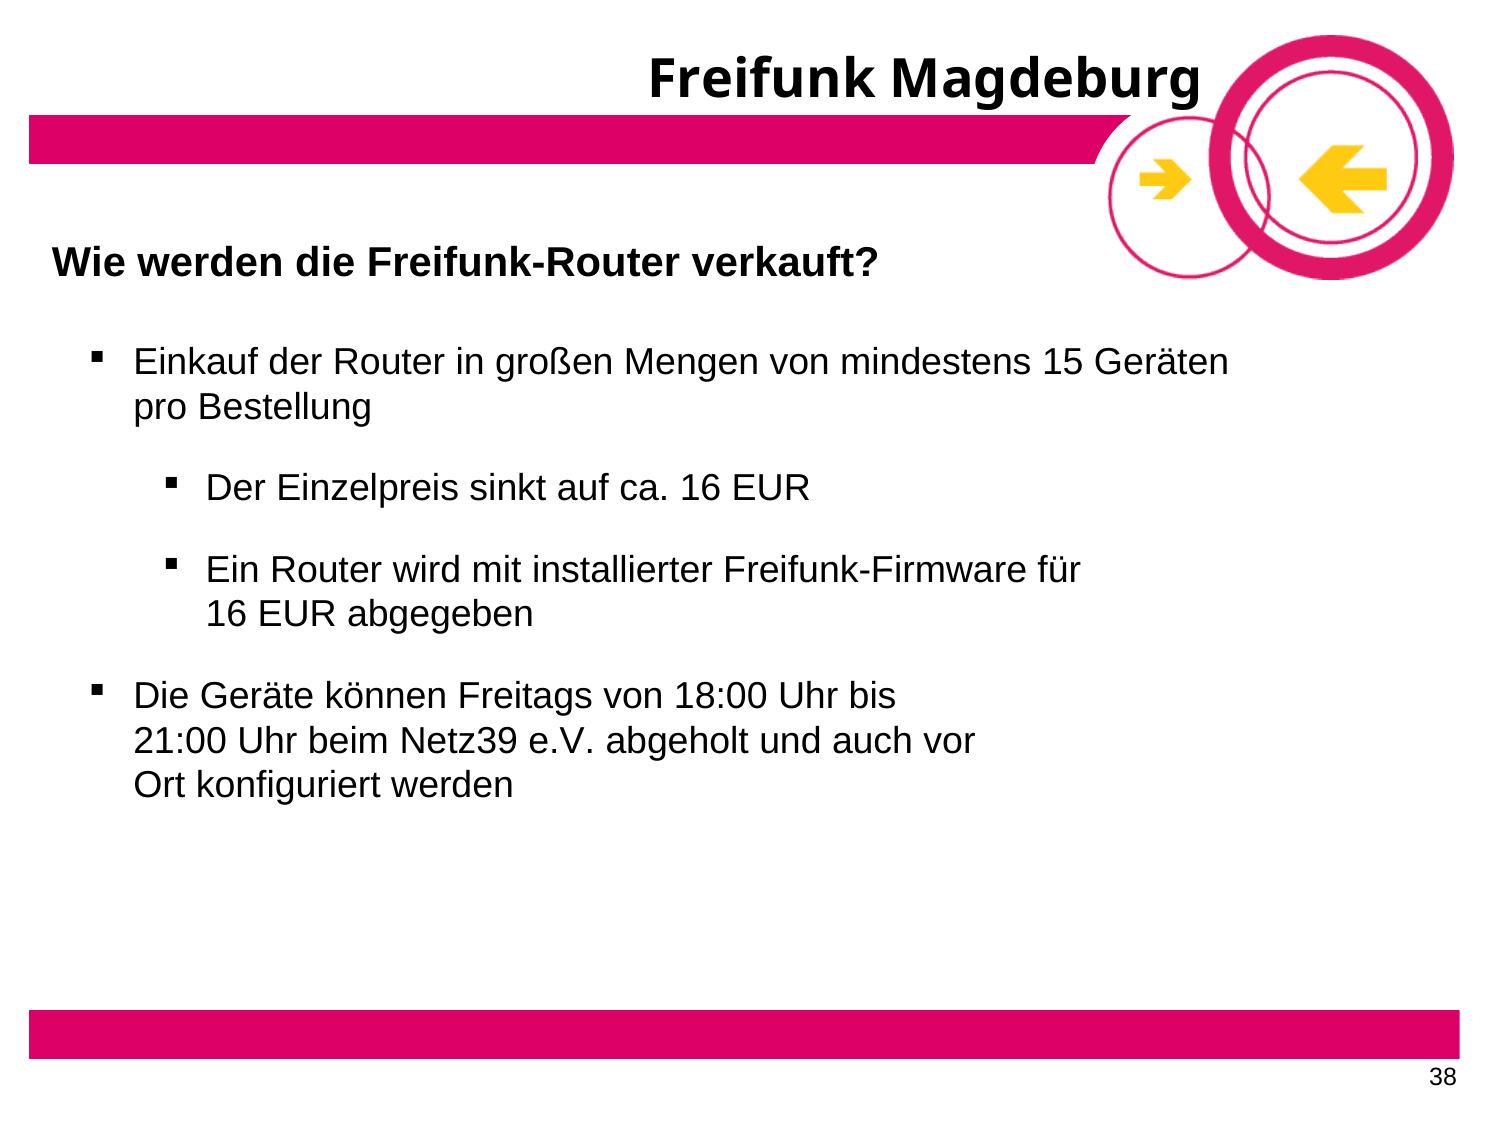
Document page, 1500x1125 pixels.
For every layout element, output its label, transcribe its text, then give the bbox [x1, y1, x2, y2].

text_box Wie werden die Freifunk-Router verkauft? [51, 235, 1045, 395]
text_box Einkauf der Router in großen Mengen von mindestens 15 Geräten pro Bestellung Der Einzelpreis sinkt auf ca. 16 EUR Ein Router wird mit installierter Freifunk-Firmware für 16 EUR abgegeben Die Geräte können Freitags von 18:00 Uhr bis 21:00 Uhr beim Netz39 e.V. abgeholt und auch vor Ort konfiguriert werden [59, 337, 1288, 976]
picture [1107, 35, 1454, 280]
